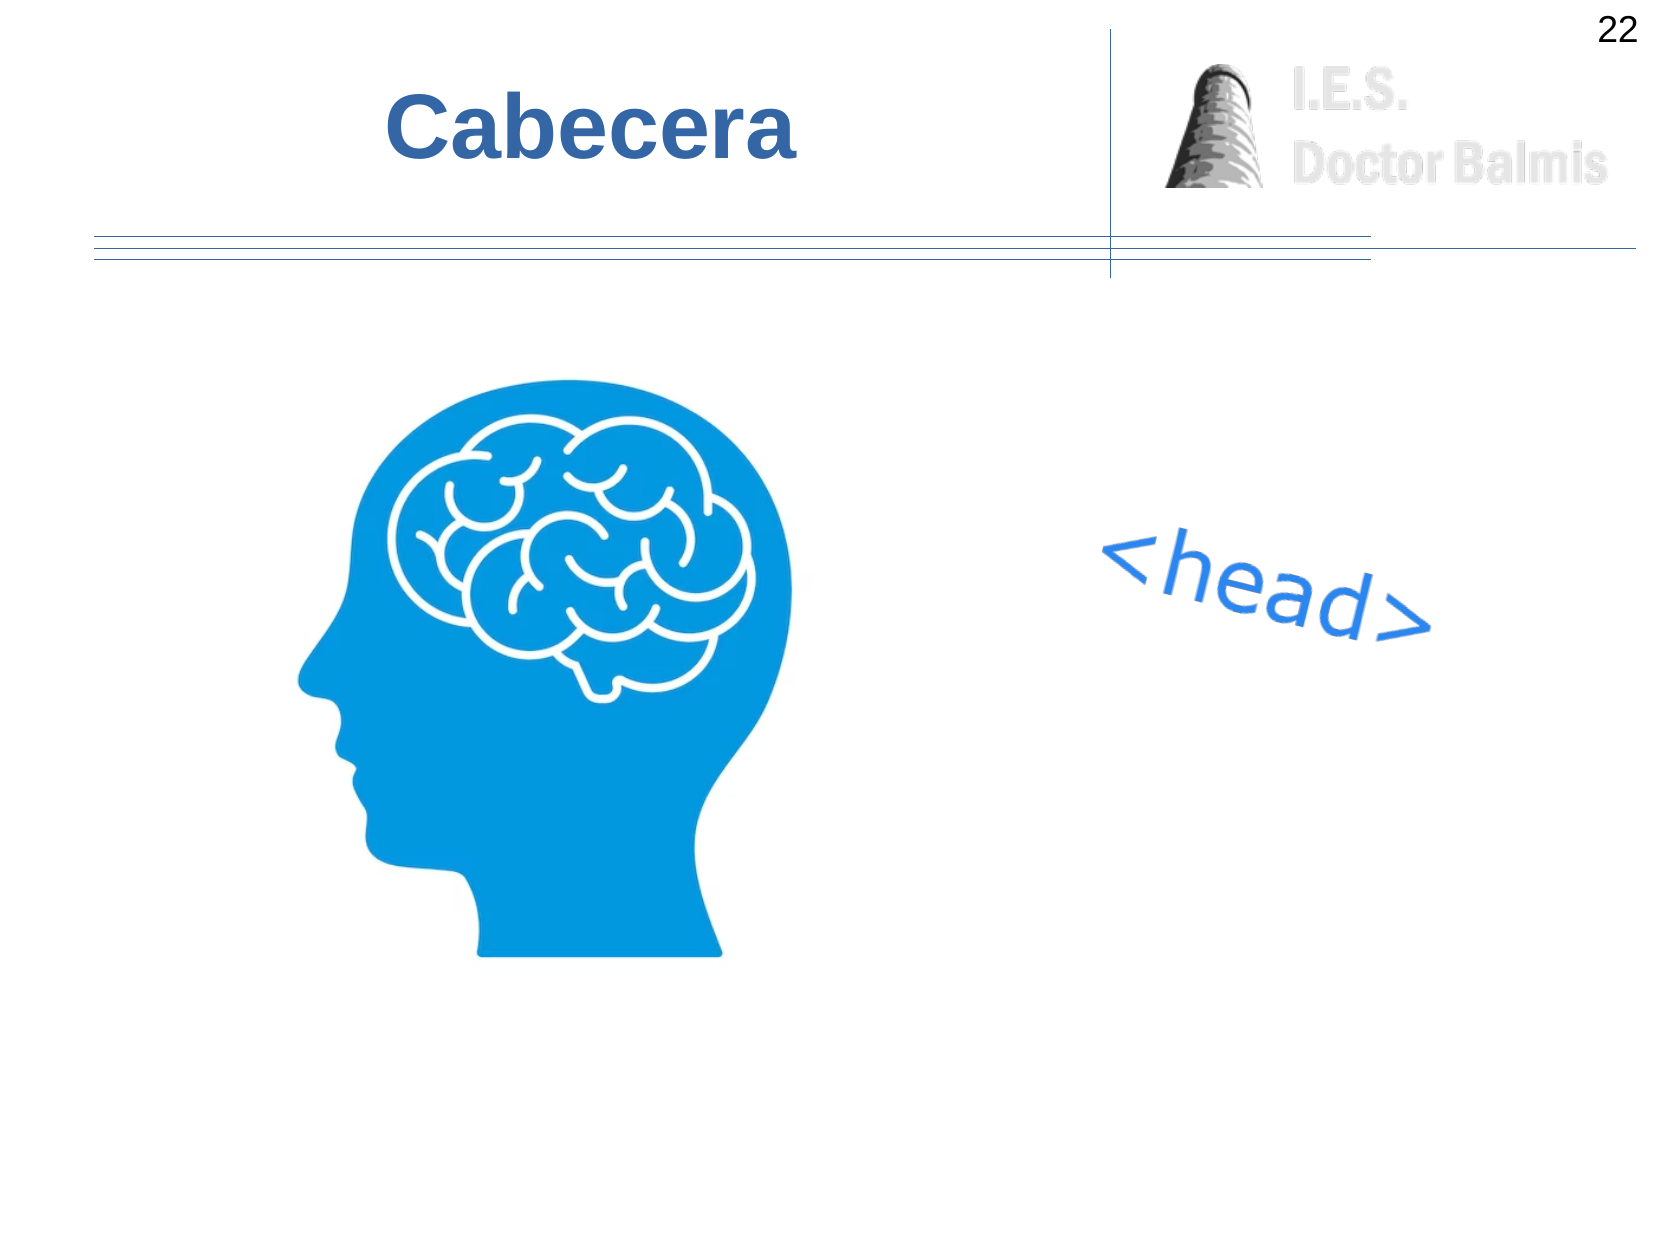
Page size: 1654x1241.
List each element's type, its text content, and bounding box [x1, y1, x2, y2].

picture [1062, 493, 1454, 768]
title Cabecera [118, 23, 1063, 231]
picture [170, 307, 910, 1047]
picture [1133, 64, 1619, 188]
